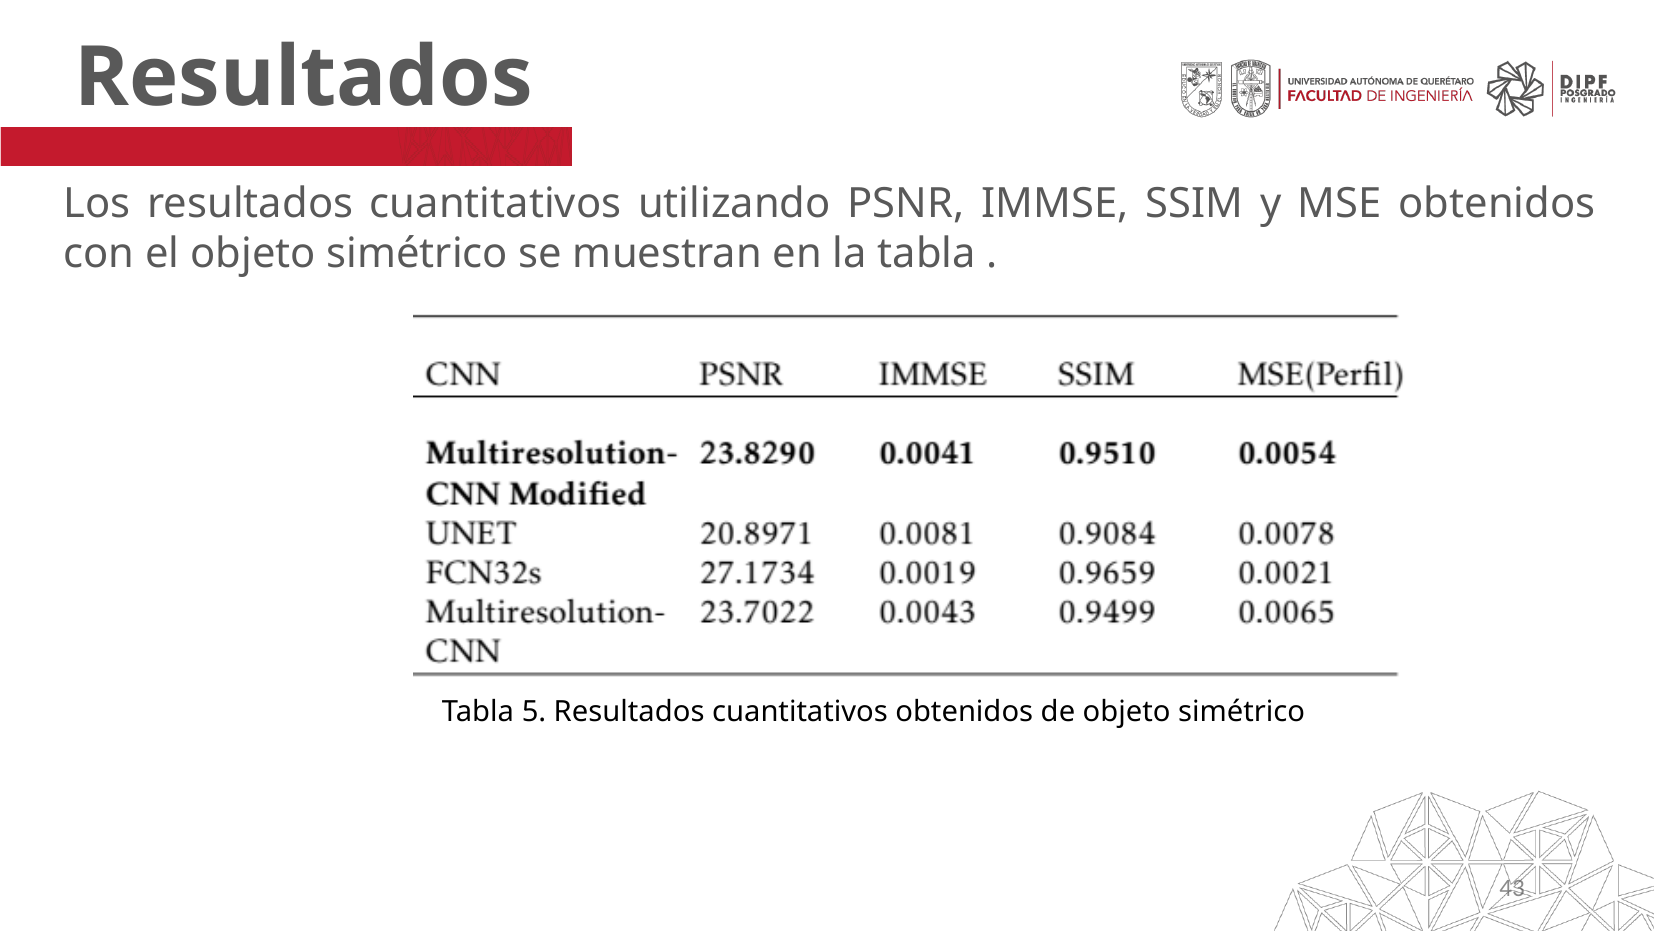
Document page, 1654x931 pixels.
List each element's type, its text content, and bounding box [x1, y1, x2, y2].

picture [1257, 781, 1654, 931]
text_box Los resultados cuantitativos utilizando PSNR, IMMSE, SSIM y MSE obtenidos con el objeto simétrico se muestran en la tabla . [48, 167, 1612, 283]
picture [1176, 54, 1620, 133]
text_box Tabla 5. Resultados cuantitativos obtenidos de objeto simétrico [427, 683, 1376, 785]
picture [413, 312, 1408, 680]
picture [0, 127, 572, 166]
text_box Resultados [54, 11, 572, 127]
